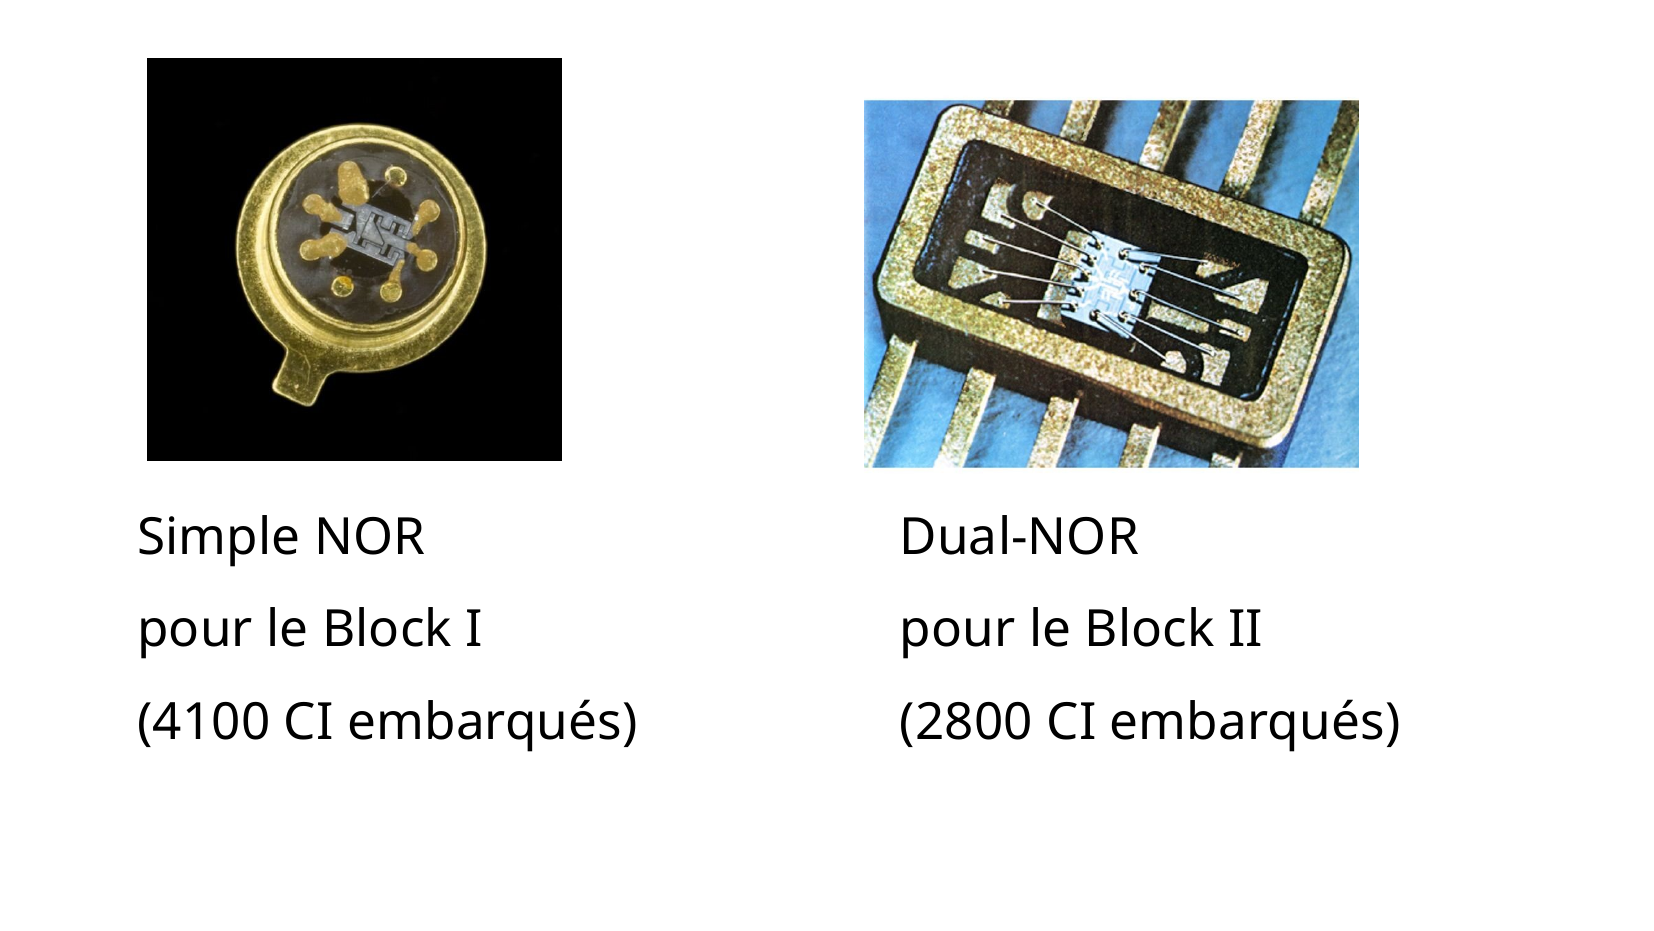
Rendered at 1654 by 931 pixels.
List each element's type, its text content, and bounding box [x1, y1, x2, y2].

list Simple NOR pour le Block I (4100 CI embarqués) [82, 499, 809, 757]
picture [147, 58, 562, 461]
picture [864, 37, 1359, 499]
list Dual-NOR pour le Block II (2800 CI embarqués) [845, 499, 1572, 757]
